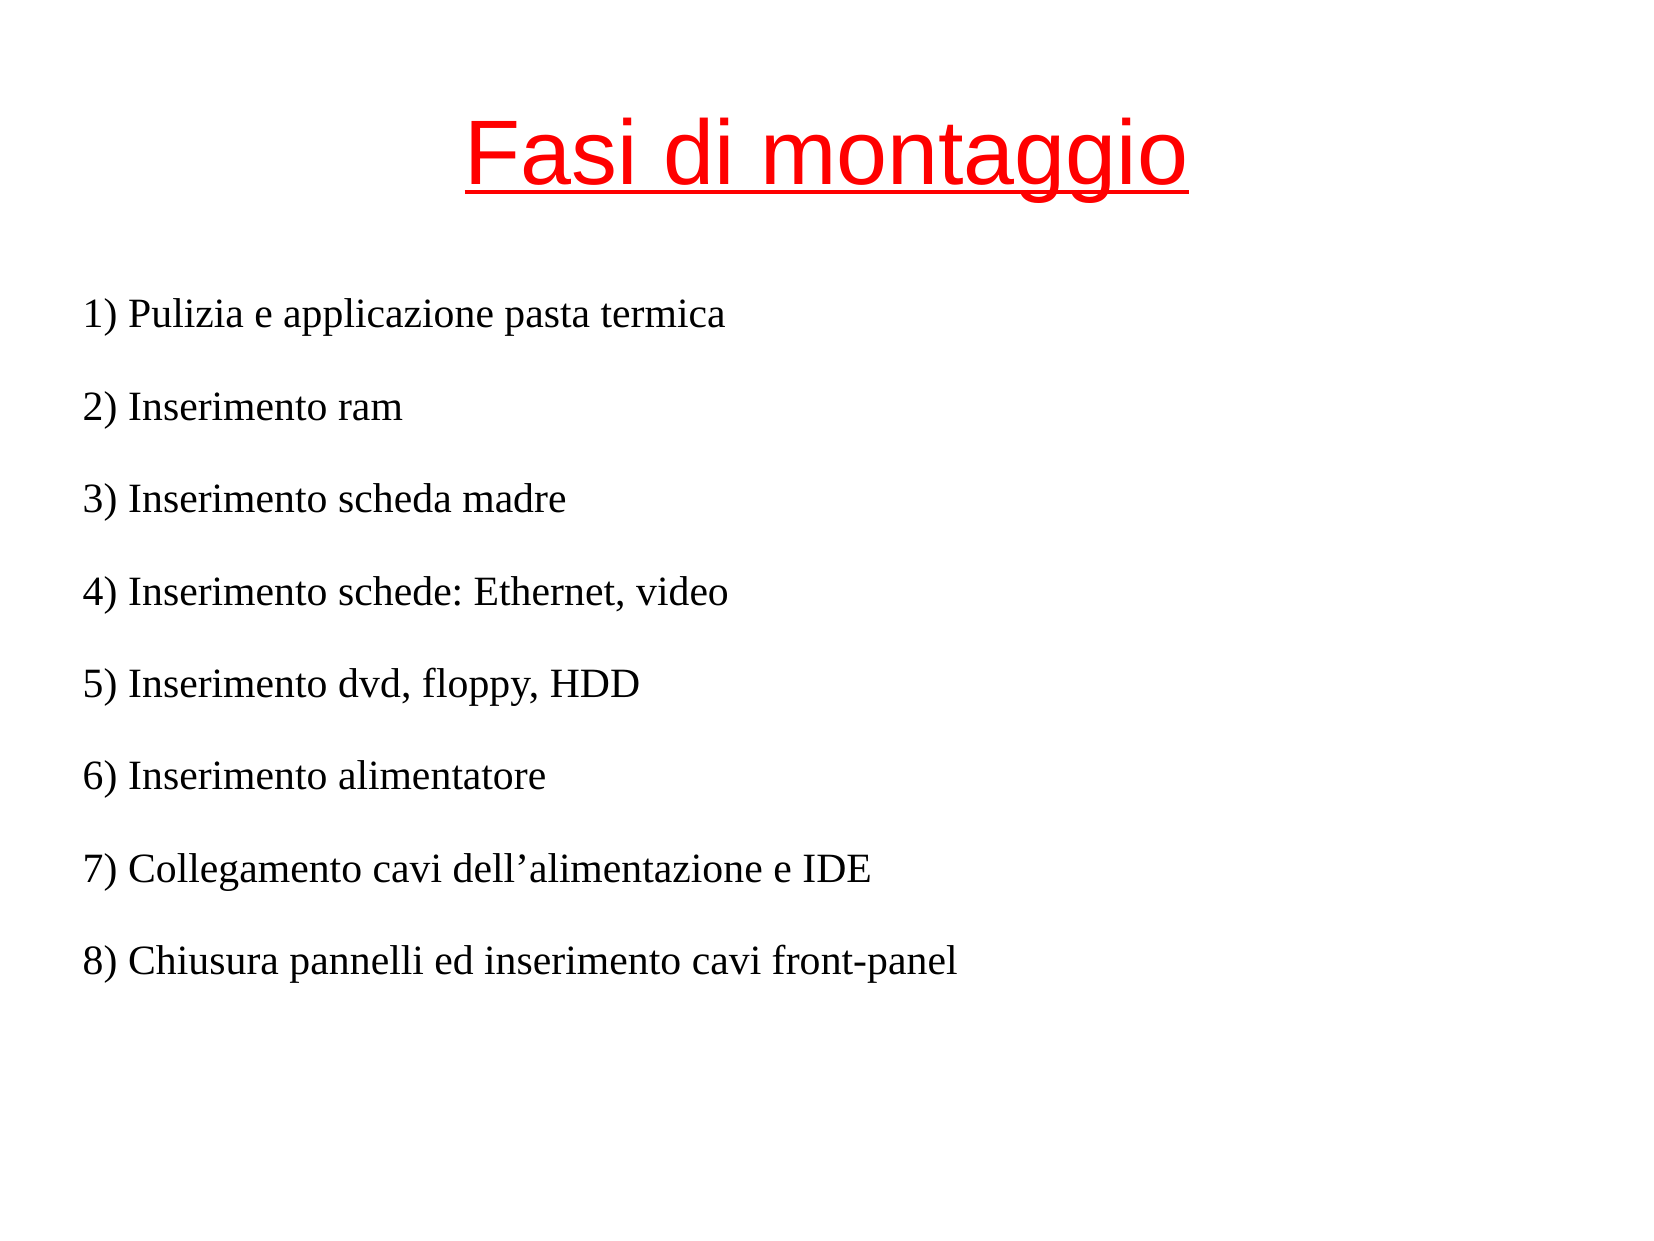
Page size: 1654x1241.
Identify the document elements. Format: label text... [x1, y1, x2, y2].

title Fasi di montaggio [82, 49, 1571, 257]
list 1) Pulizia e applicazione pasta termica 2) Inserimento ram 3) Inserimento scheda madre 4) Inserimento schede: Ethernet, video 5) Inserimento dvd, floppy, HDD 6) Inserimento alimentatore 7) Collegamento cavi dell’alimentazione e IDE 8) Chiusura pannelli ed inserimento cavi front-panel [82, 290, 1571, 1010]
